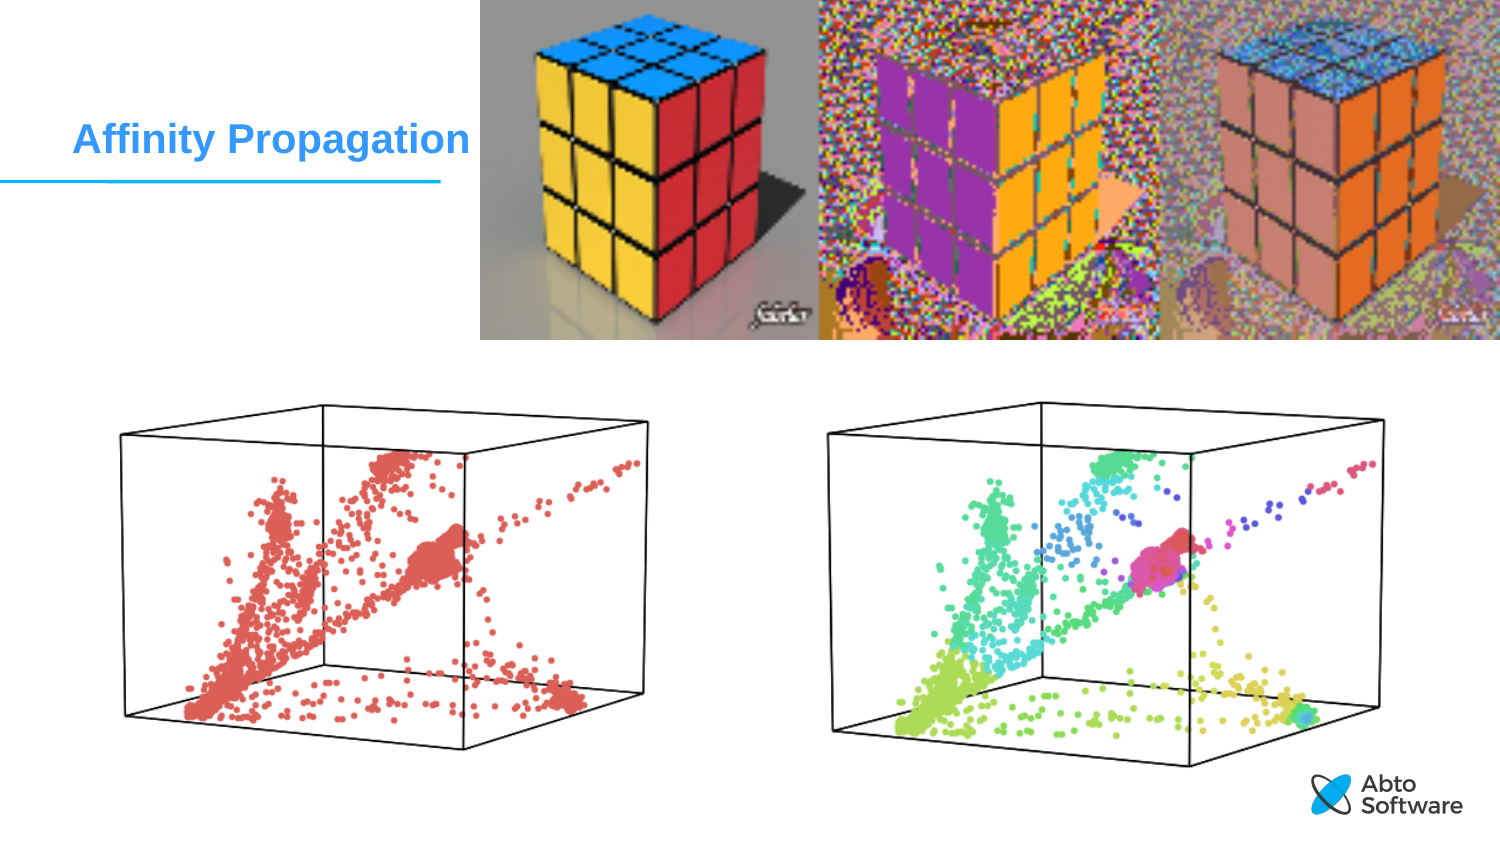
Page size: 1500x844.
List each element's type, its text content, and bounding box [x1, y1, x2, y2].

picture [4, 391, 1497, 817]
title Affinity Propagation [71, 68, 480, 210]
picture [480, 0, 1500, 340]
